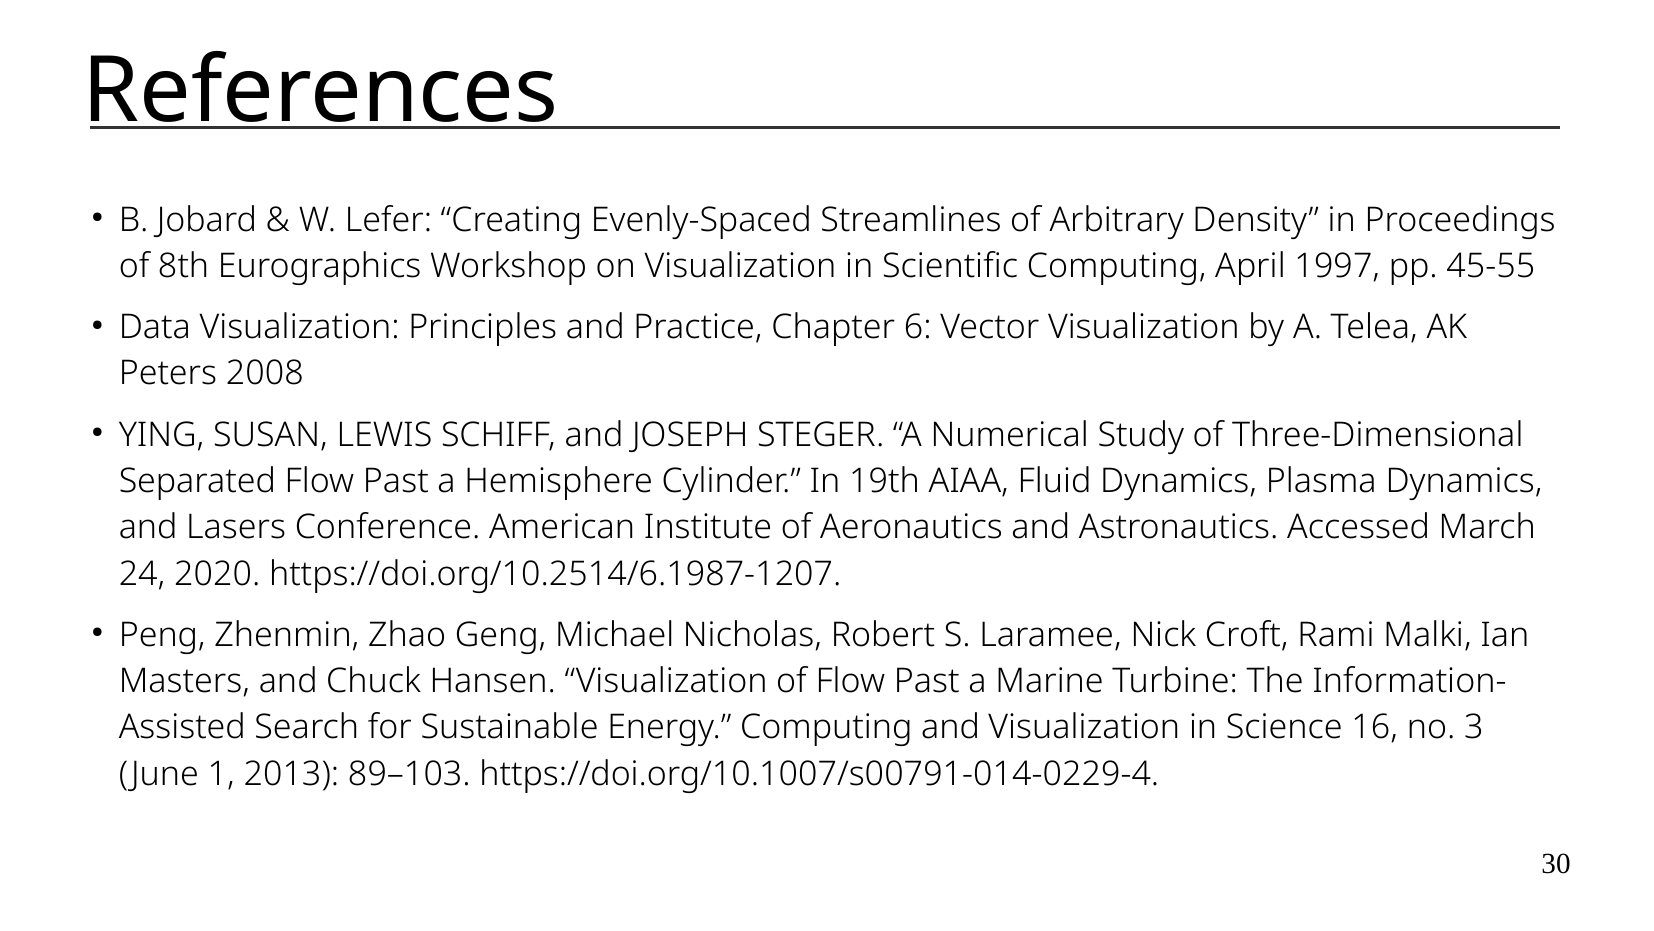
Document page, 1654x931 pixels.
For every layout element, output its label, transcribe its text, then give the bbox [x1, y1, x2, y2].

list B. Jobard & W. Lefer: “Creating Evenly-Spaced Streamlines of Arbitrary Density” in Proceedings of 8th Eurographics Workshop on Visualization in Scientific Computing, April 1997, pp. 45-55 Data Visualization: Principles and Practice, Chapter 6: Vector Visualization by A. Telea, AK Peters 2008 YING, SUSAN, LEWIS SCHIFF, and JOSEPH STEGER. “A Numerical Study of Three-Dimensional Separated Flow Past a Hemisphere Cylinder.” In 19th AIAA, Fluid Dynamics, Plasma Dynamics, and Lasers Conference. American Institute of Aeronautics and Astronautics. Accessed March 24, 2020. https://doi.org/10.2514/6.1987-1207. Peng, Zhenmin, Zhao Geng, Michael Nicholas, Robert S. Laramee, Nick Croft, Rami Malki, Ian Masters, and Chuck Hansen. “Visualization of Flow Past a Marine Turbine: The Information-Assisted Search for Sustainable Energy.” Computing and Visualization in Science 16, no. 3 (June 1, 2013): 89–103. https://doi.org/10.1007/s00791-014-0229-4. [82, 195, 1571, 811]
title References [82, 32, 1571, 140]
